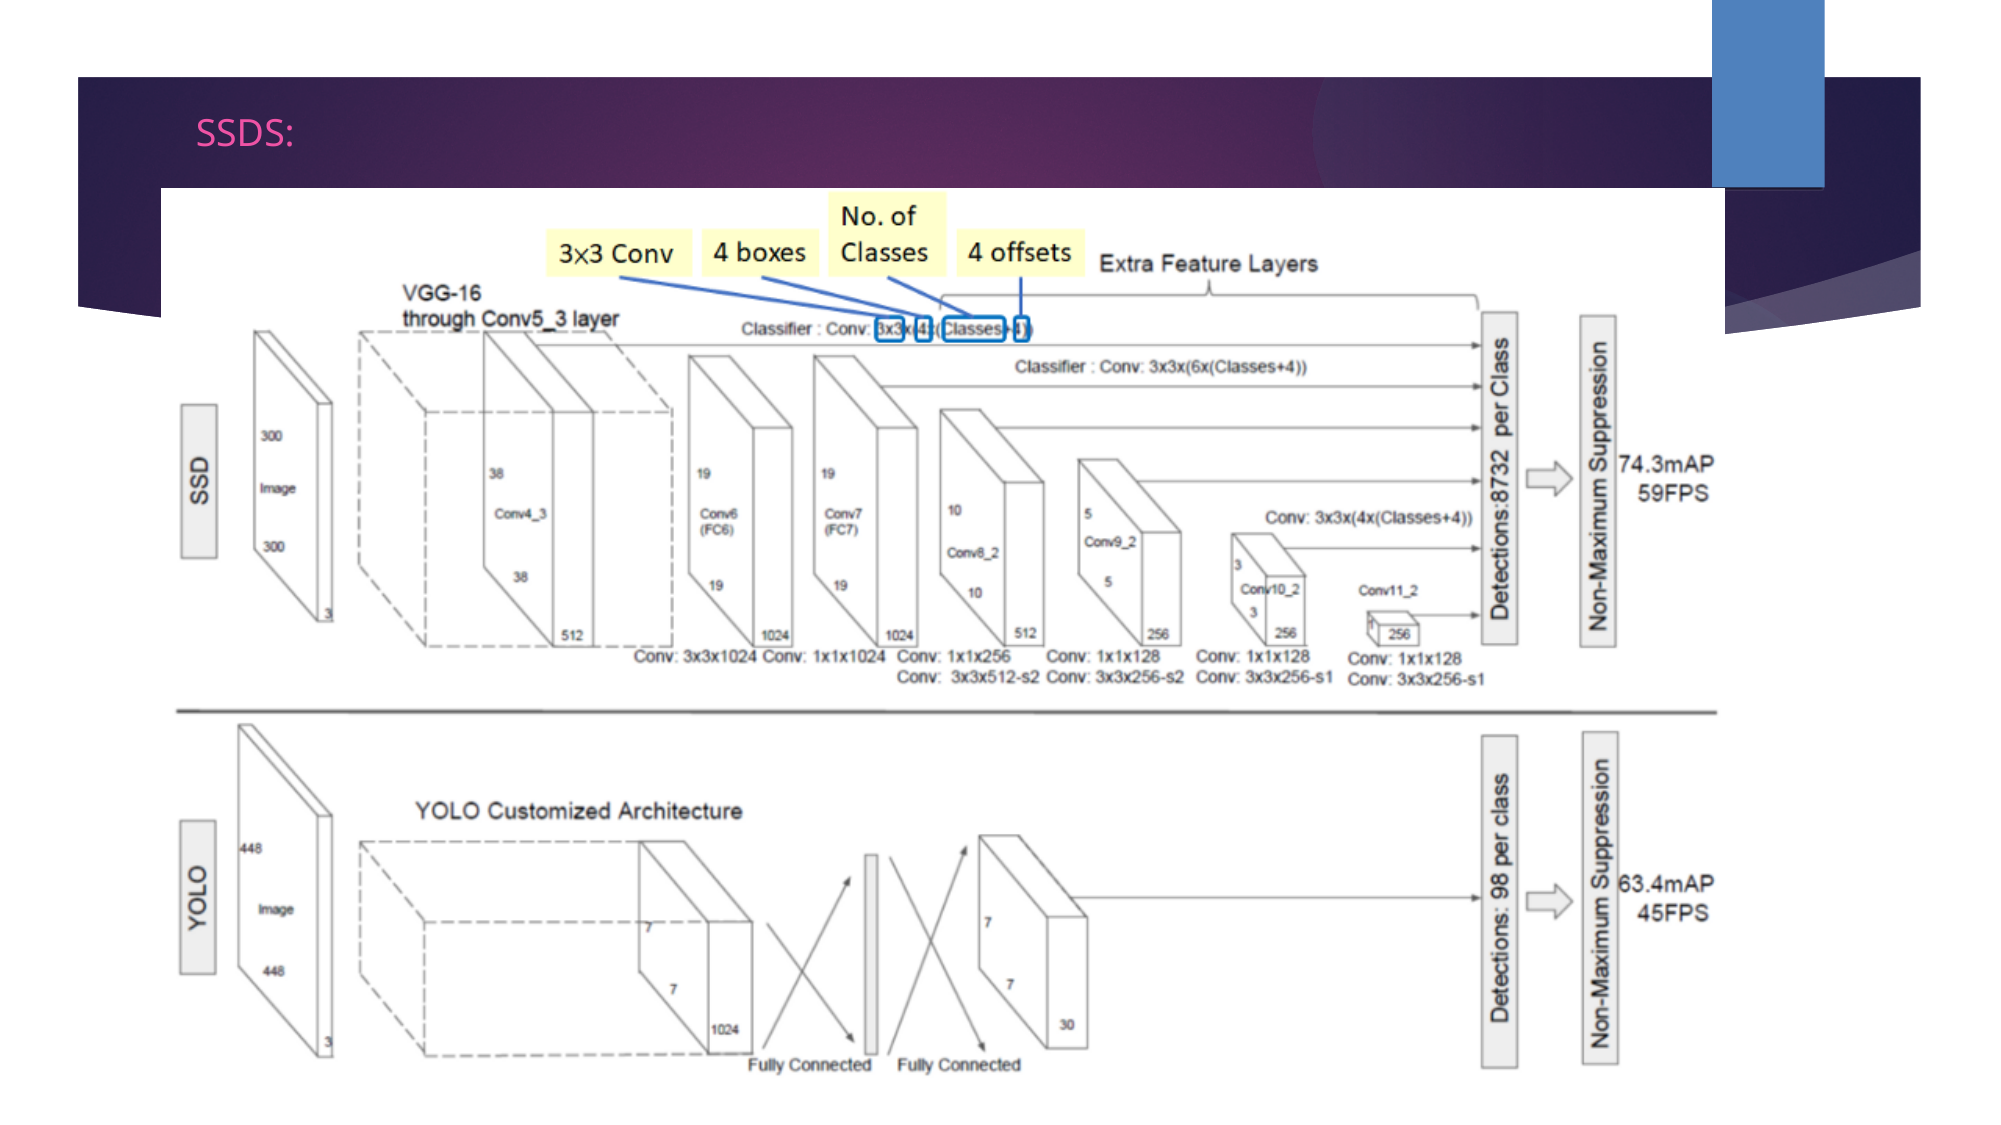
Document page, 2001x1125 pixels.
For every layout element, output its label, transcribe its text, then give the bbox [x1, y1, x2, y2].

text_box Ssds: [181, 73, 1619, 188]
picture [79, 78, 1920, 1085]
